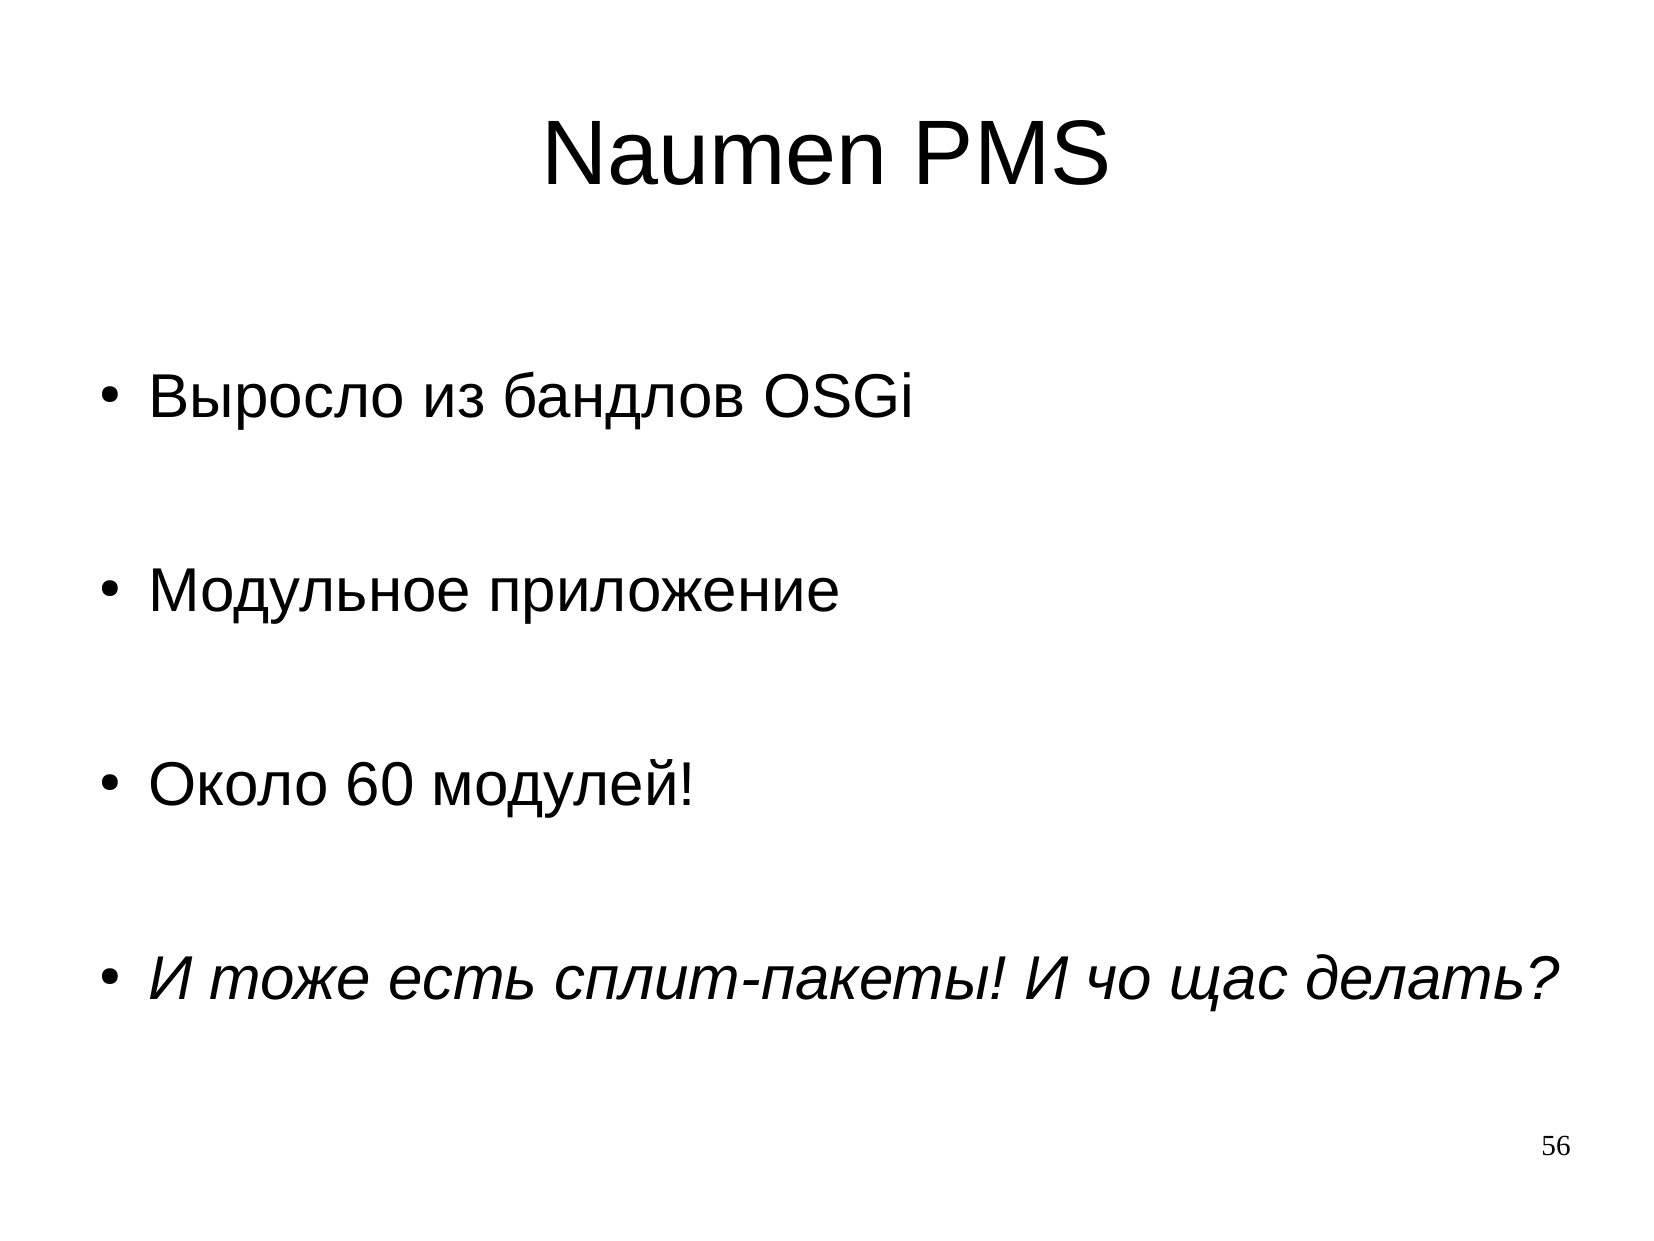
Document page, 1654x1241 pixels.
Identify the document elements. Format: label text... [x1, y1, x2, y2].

title Naumen PMS [82, 49, 1571, 257]
list Выросло из бандлов OSGi Модульное приложение Около 60 модулей! И тоже есть сплит-пакеты! И чо щас делать? [82, 361, 1571, 1081]
